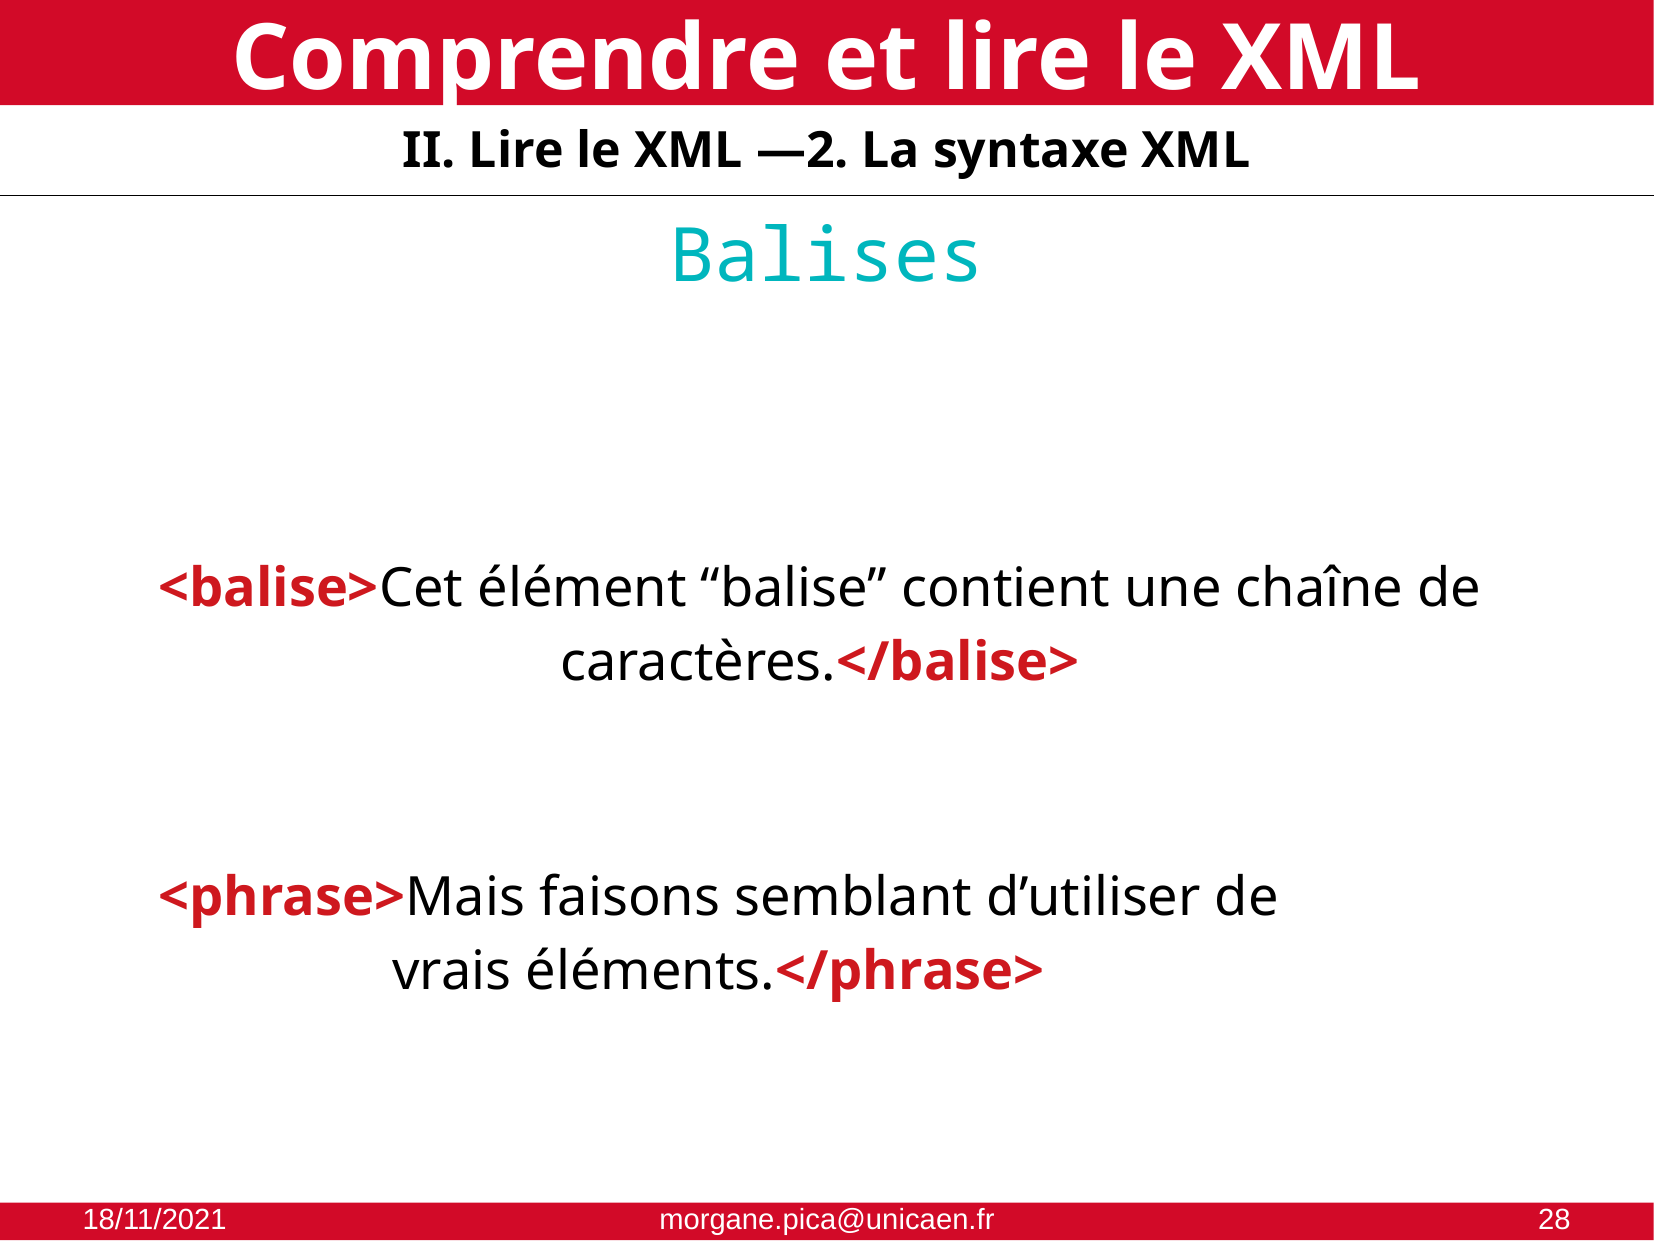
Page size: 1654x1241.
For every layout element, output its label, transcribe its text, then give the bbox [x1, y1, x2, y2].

title Comprendre et lire le XML [0, 0, 1654, 106]
title II. Lire le XML —2. La syntaxe XML [0, 106, 1654, 191]
text_box <balise>Cet élément “balise” contient une chaîne de caractères.</balise> [143, 541, 1510, 685]
text_box Balises [161, 193, 1493, 284]
text_box <phrase>Mais faisons semblant d’utiliser de vrais éléments.</phrase> [143, 850, 1382, 995]
